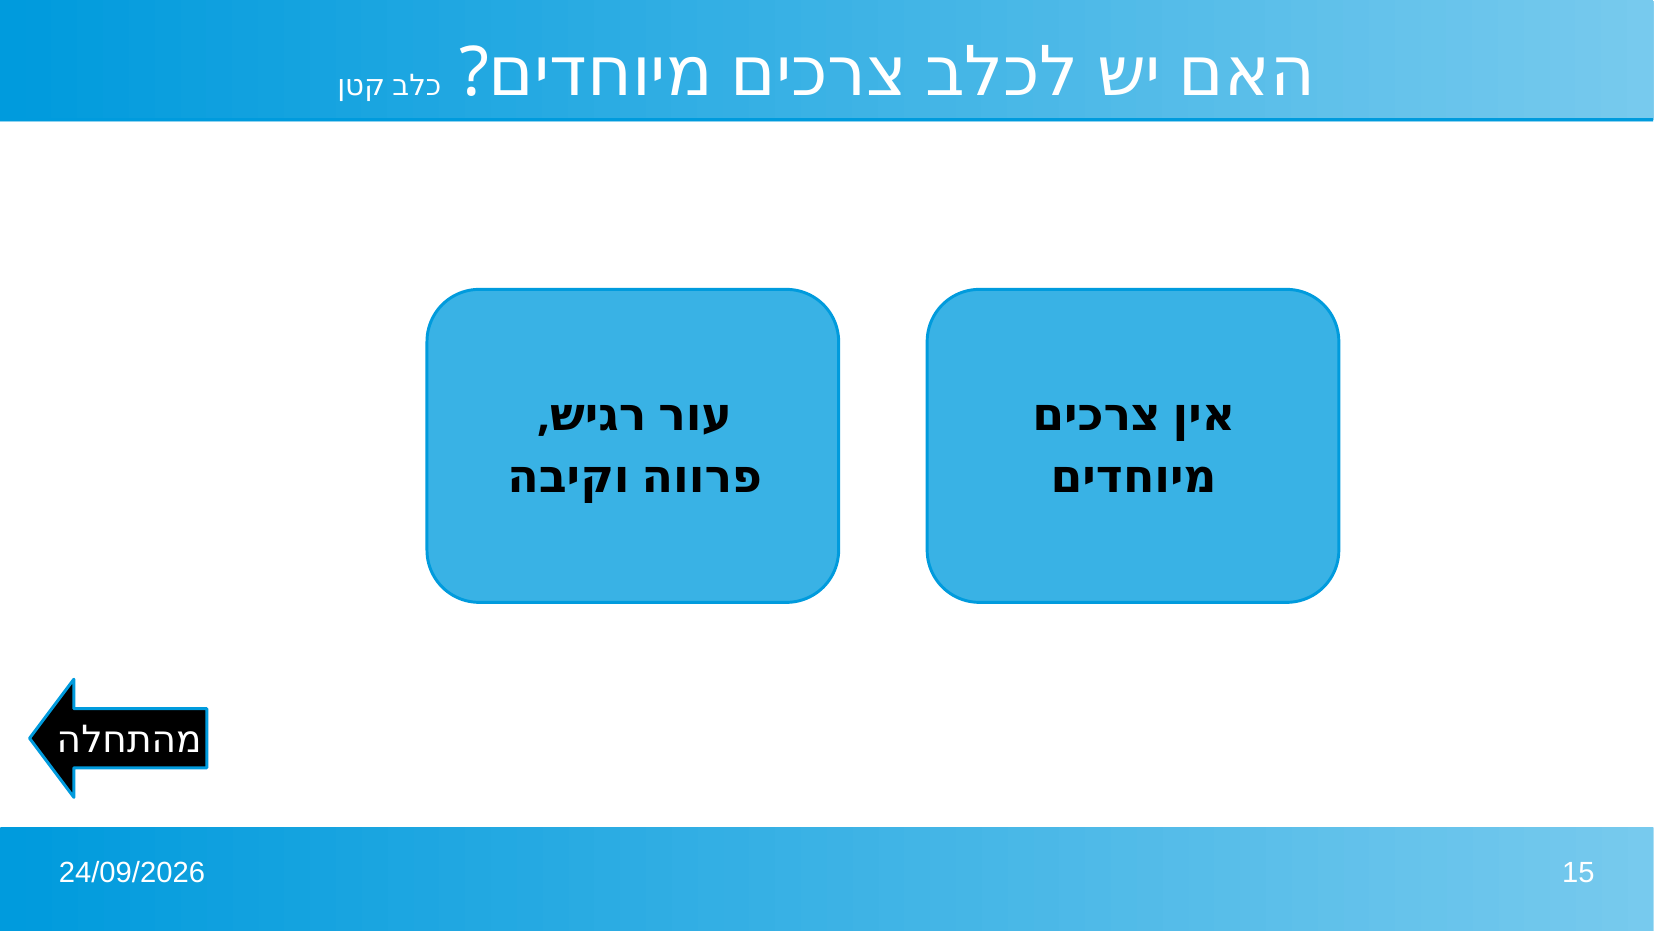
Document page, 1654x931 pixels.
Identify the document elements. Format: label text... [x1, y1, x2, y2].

title האם יש לכלב צרכים מיוחדים? כלב קטן [59, 21, 1595, 116]
text_box [927, 289, 1339, 603]
text_box אין צרכים מיוחדים [986, 373, 1282, 514]
text_box עור רגיש, פרווה וקיבה [472, 373, 798, 514]
text_box מהתחלה [29, 679, 207, 798]
text_box [426, 289, 839, 603]
